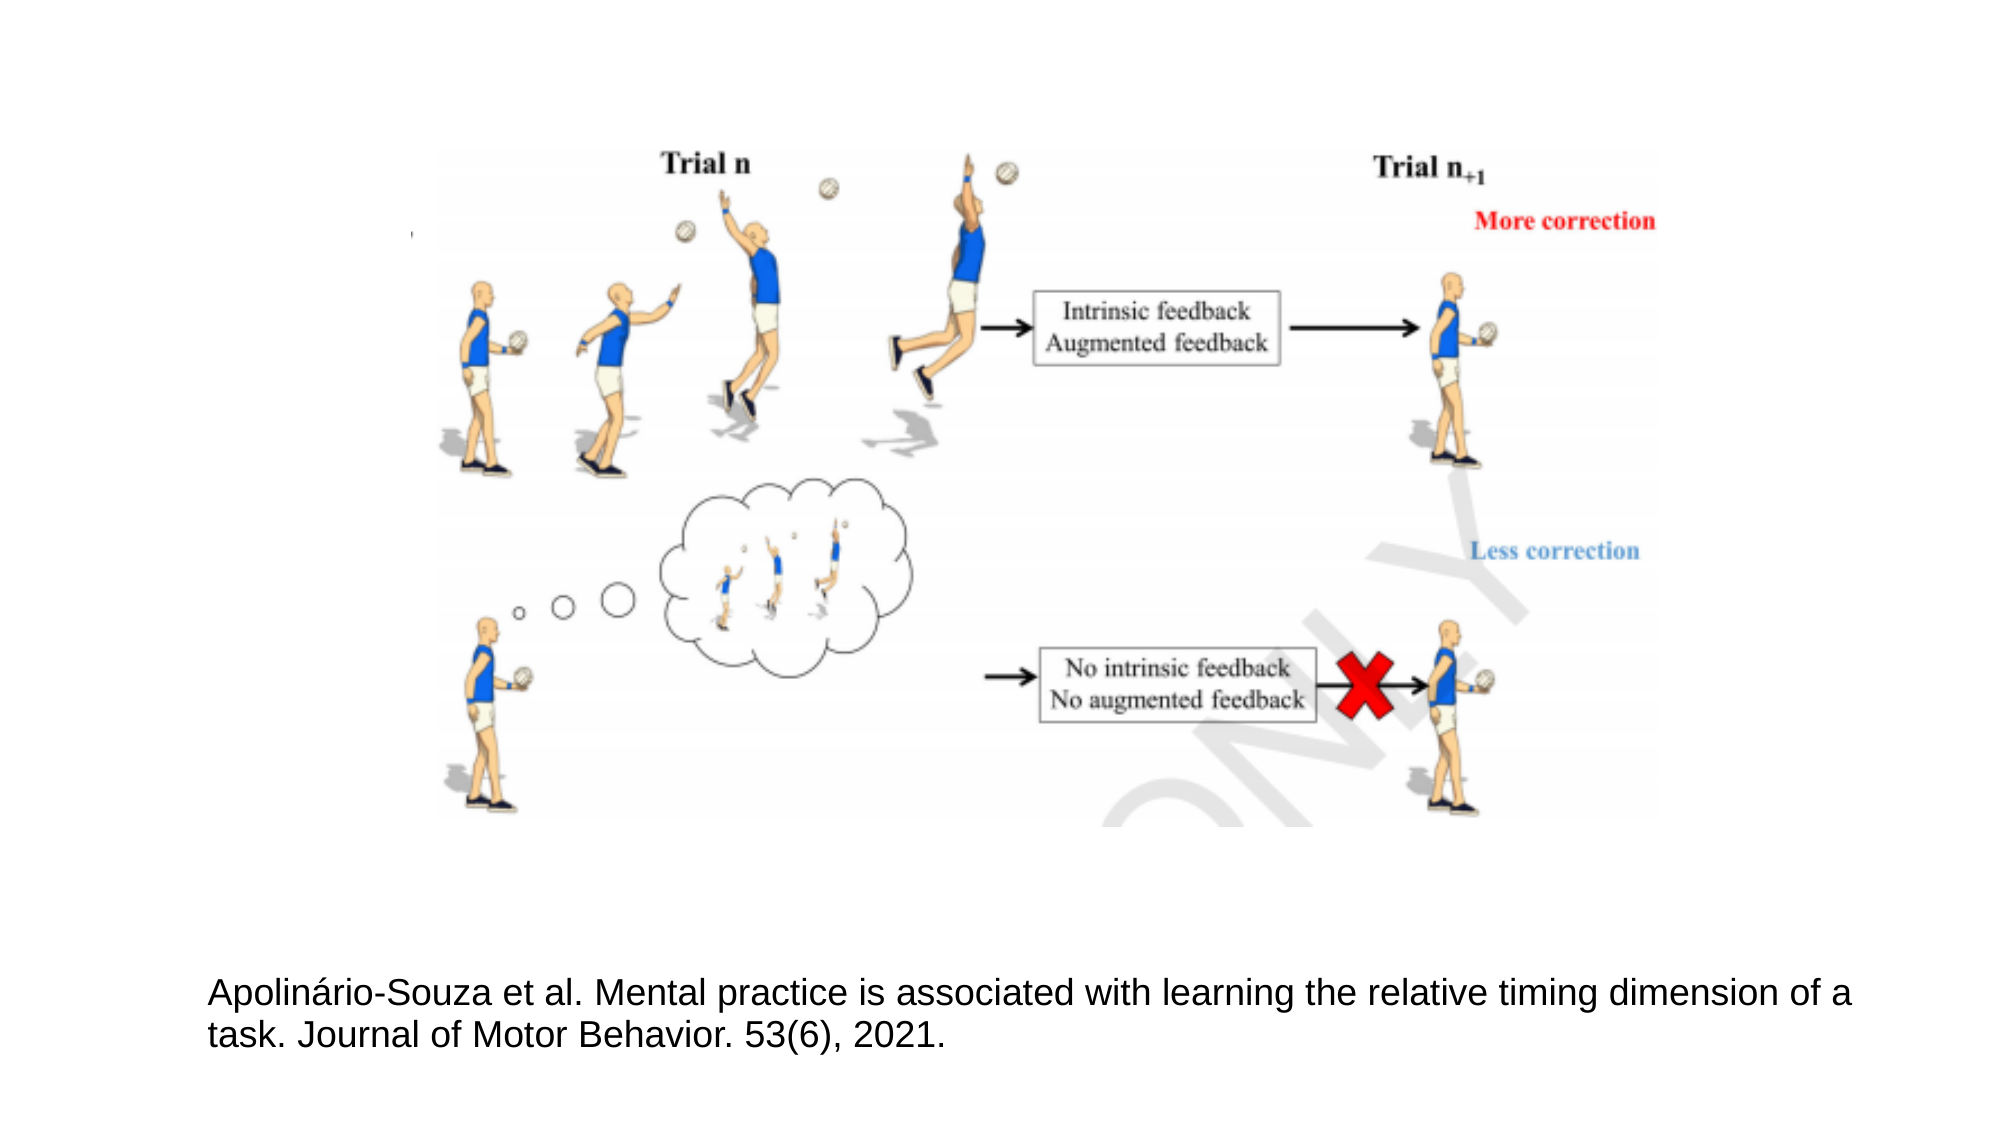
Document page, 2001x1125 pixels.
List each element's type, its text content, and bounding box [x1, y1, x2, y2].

picture [411, 118, 1684, 827]
text_box Apolinário-Souza et al. Mental practice is associated with learning the relative timing dimension of a task. Journal of Motor Behavior. 53(6), 2021. [192, 964, 1890, 1063]
